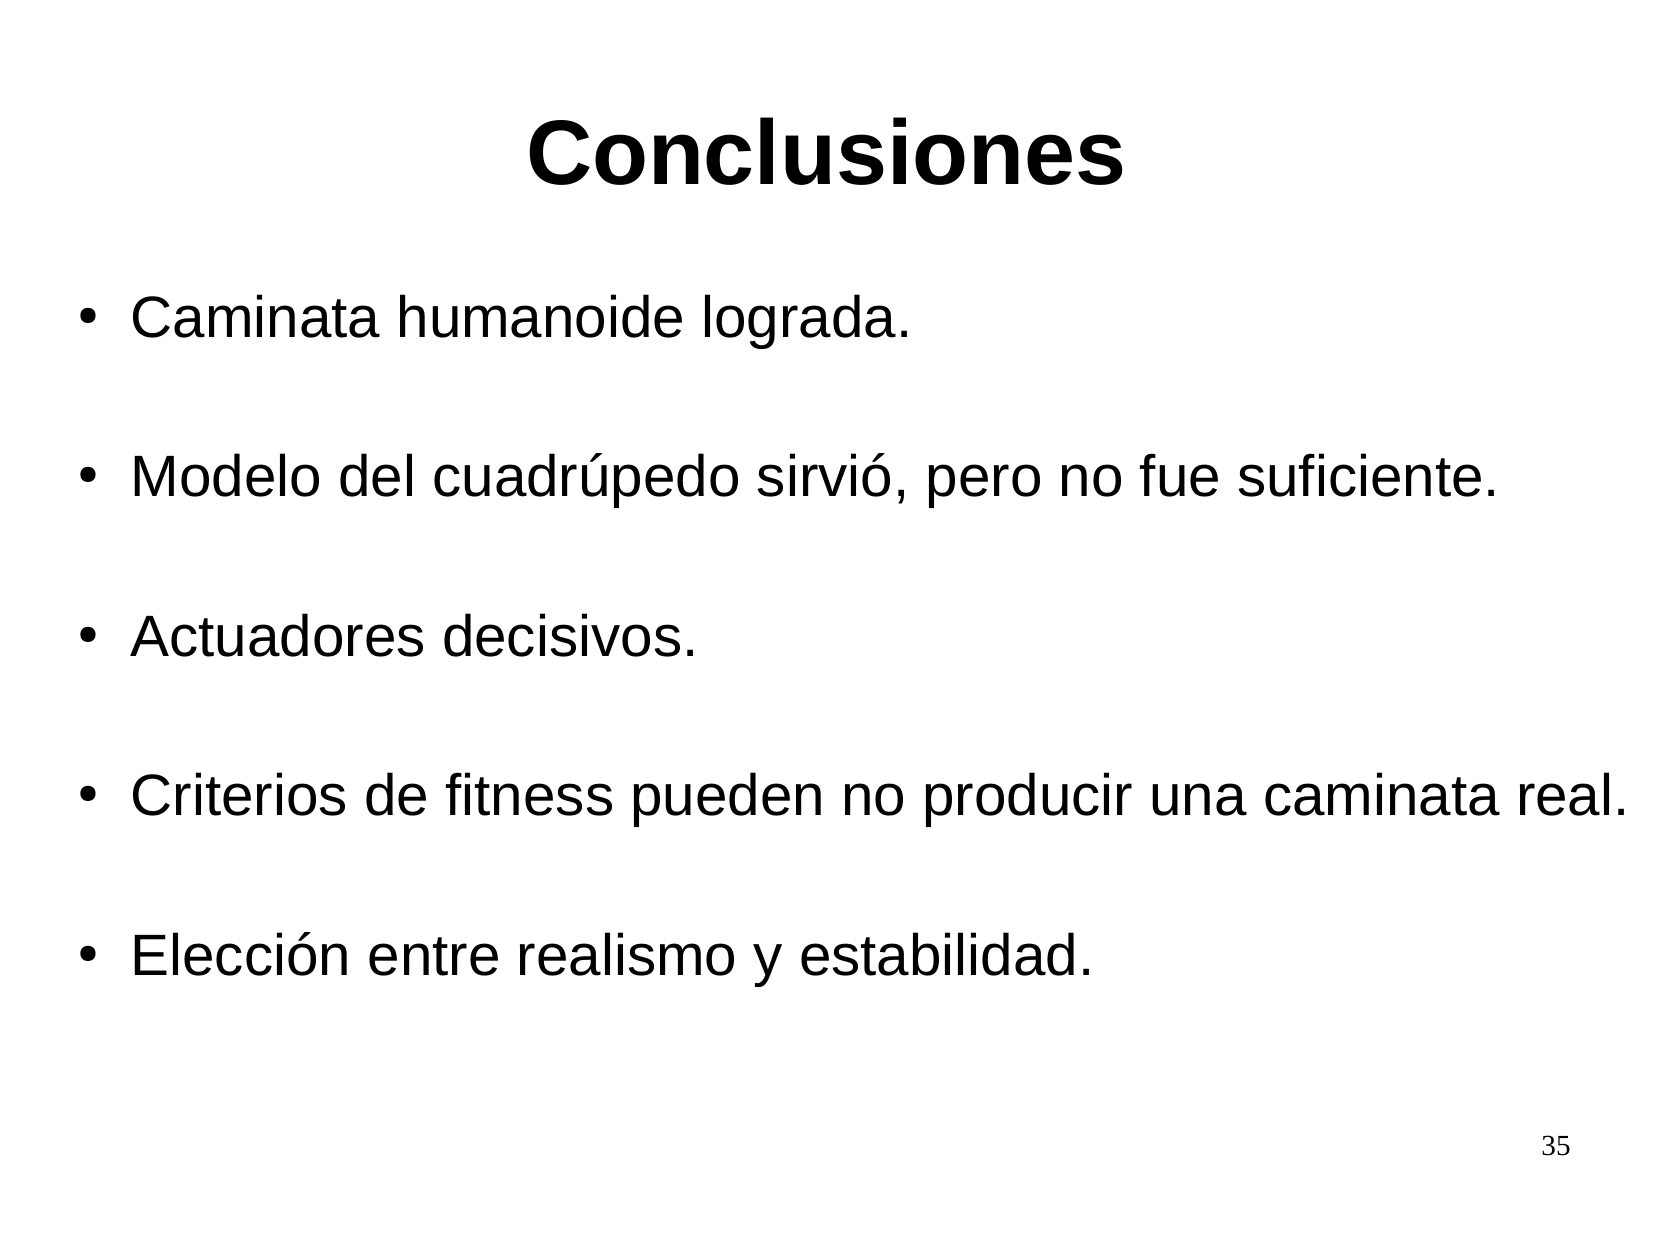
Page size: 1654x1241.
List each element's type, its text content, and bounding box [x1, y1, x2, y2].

title Conclusiones [82, 49, 1571, 257]
list Caminata humanoide lograda. Modelo del cuadrúpedo sirvió, pero no fue suficiente. Actuadores decisivos. Criterios de fitness pueden no producir una caminata real. Elección entre realismo y estabilidad. [60, 284, 1636, 1126]
